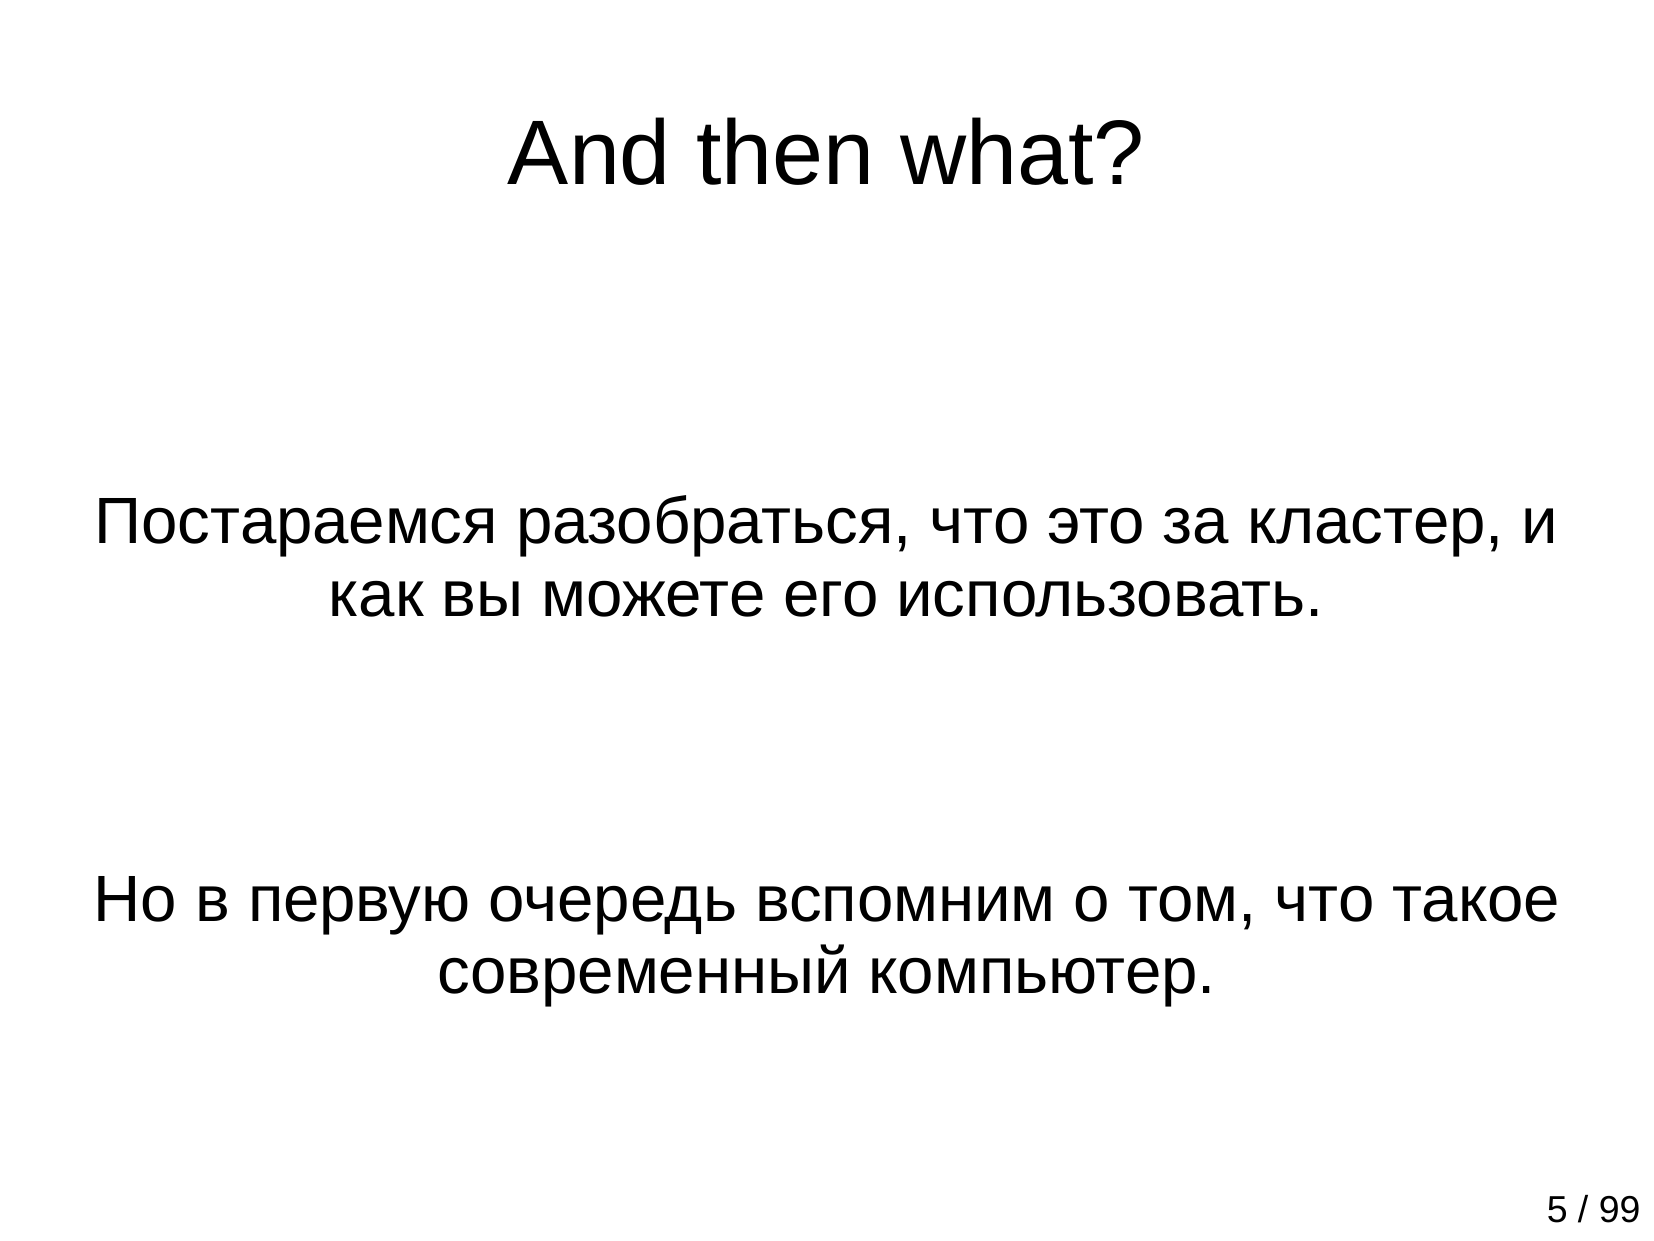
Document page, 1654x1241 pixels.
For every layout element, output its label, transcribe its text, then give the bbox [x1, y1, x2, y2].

text_box <number> / 99 [1381, 1181, 1654, 1238]
title And then what? [82, 49, 1571, 257]
list Постараемся разобраться, что это за кластер, и как вы можете его использовать. Но в первую очередь вспомним о том, что такое современный компьютер. [82, 484, 1571, 1010]
